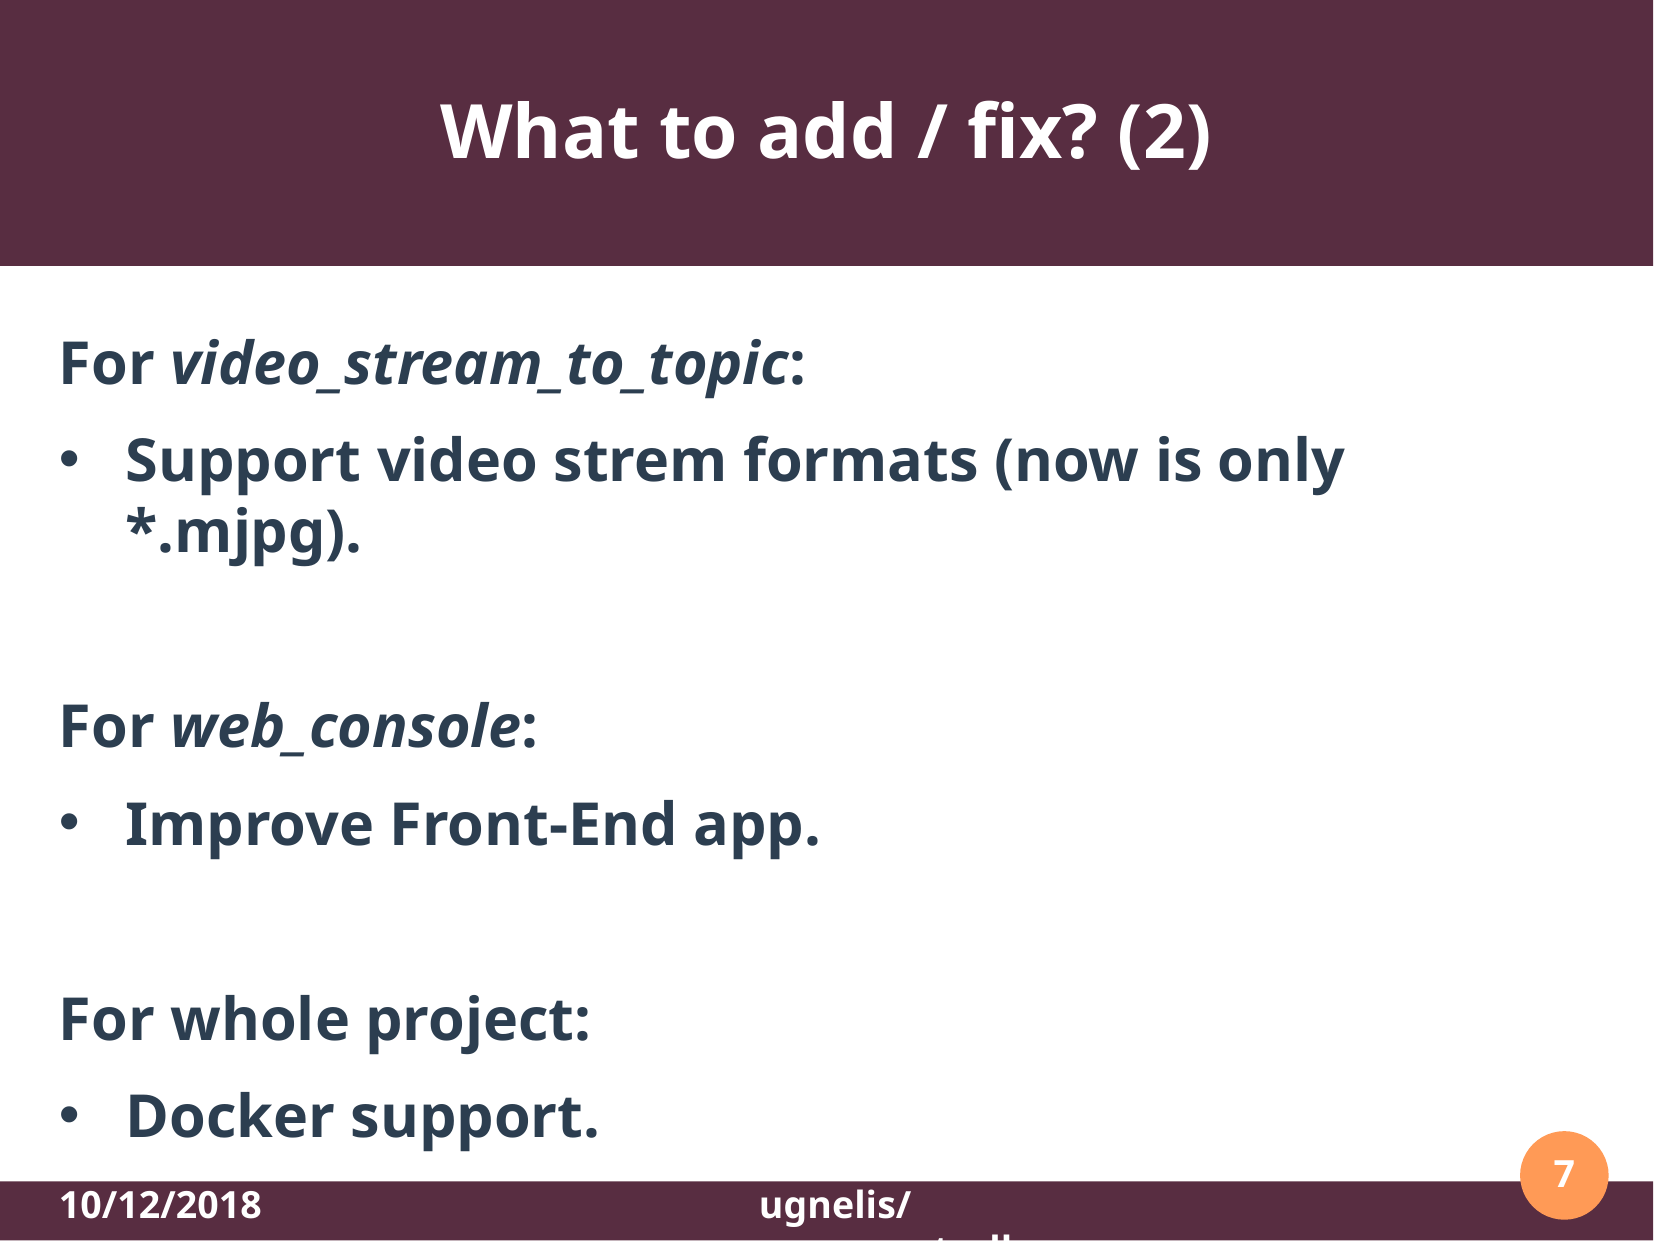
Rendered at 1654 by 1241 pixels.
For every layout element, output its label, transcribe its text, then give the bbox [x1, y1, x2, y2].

slide_number <number> [1505, 1116, 1624, 1235]
slide_number 10/12/2018 [58, 1181, 532, 1241]
list For video_stream_to_topic: Support video strem formats (now is only *.mjpg). For web_console: Improve Front-End app. For whole project: Docker support. [58, 324, 1594, 1152]
title What to add / fix? (2) [58, 49, 1594, 207]
footer ugnelis/ros_cameras_controller [560, 1181, 1111, 1241]
